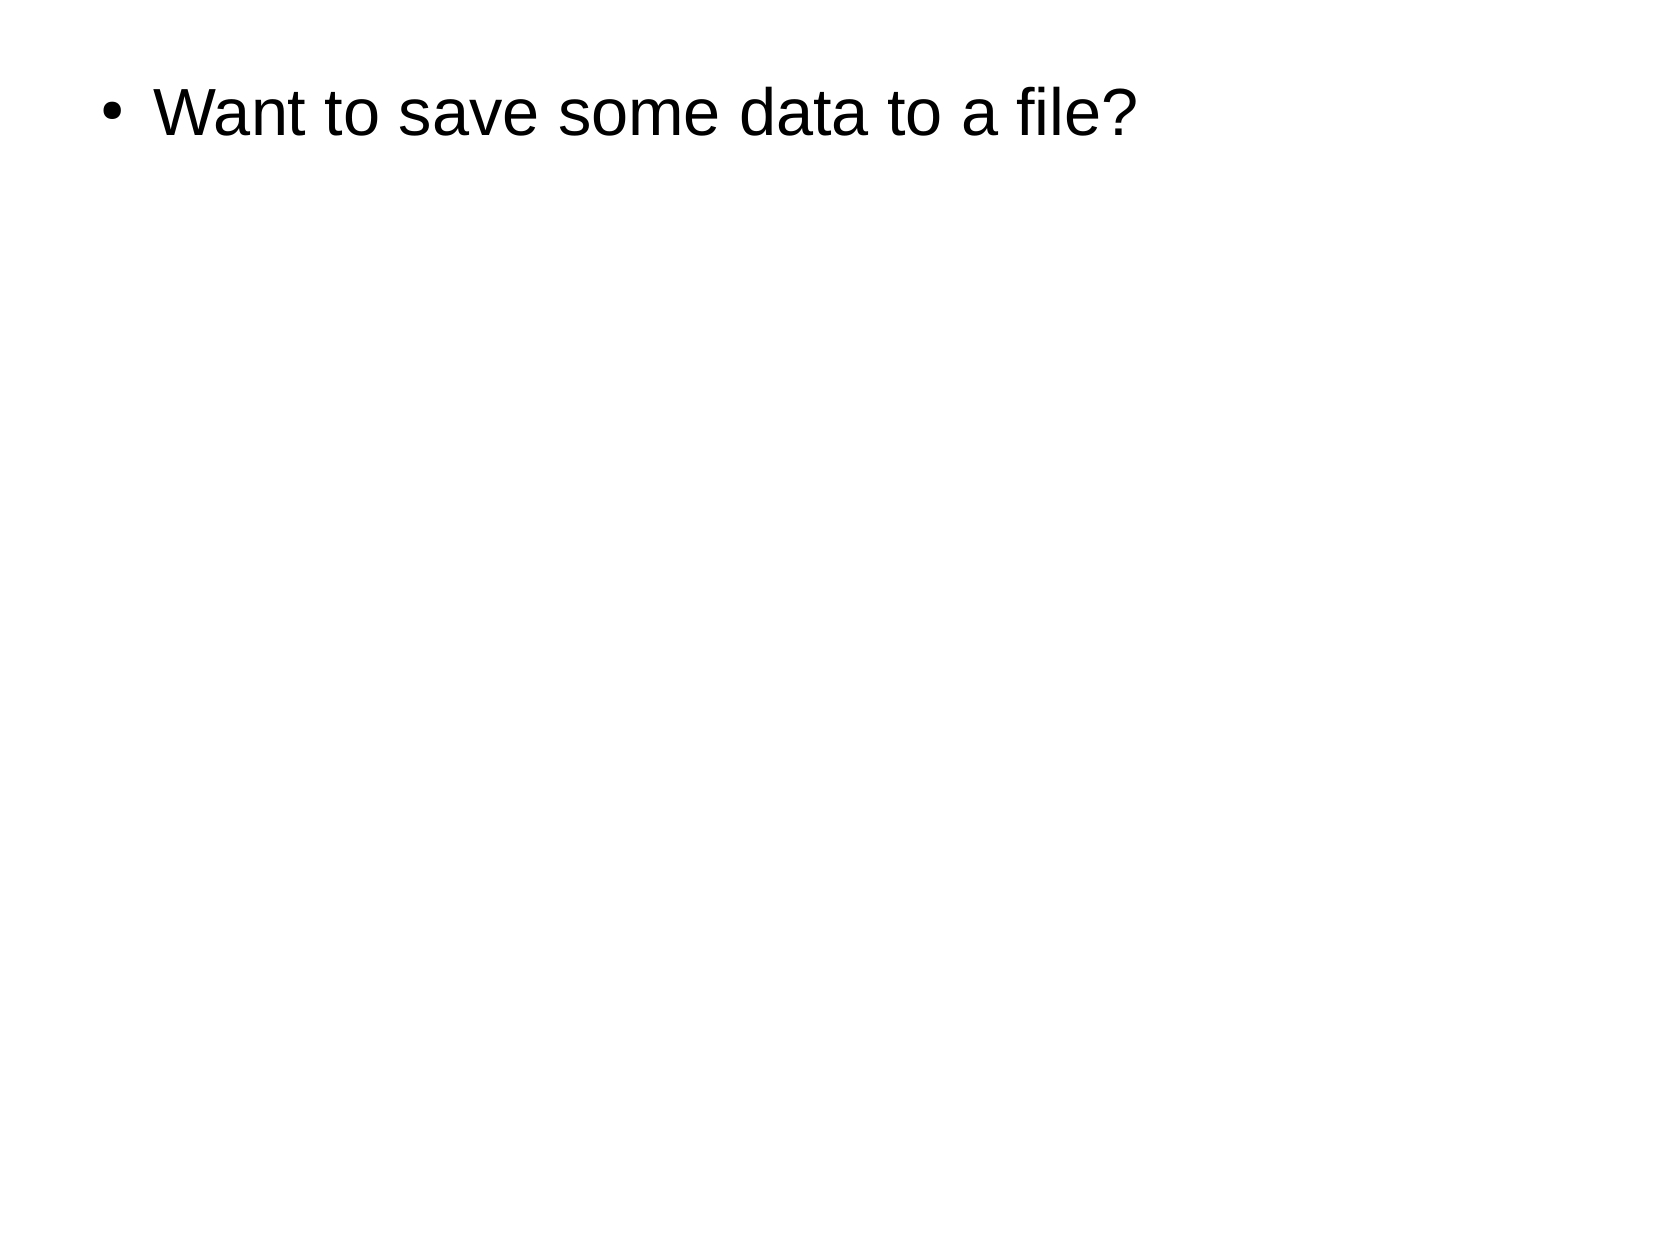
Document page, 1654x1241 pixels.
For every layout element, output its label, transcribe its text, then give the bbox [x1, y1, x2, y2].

list Want to save some data to a file? [82, 75, 1576, 1126]
